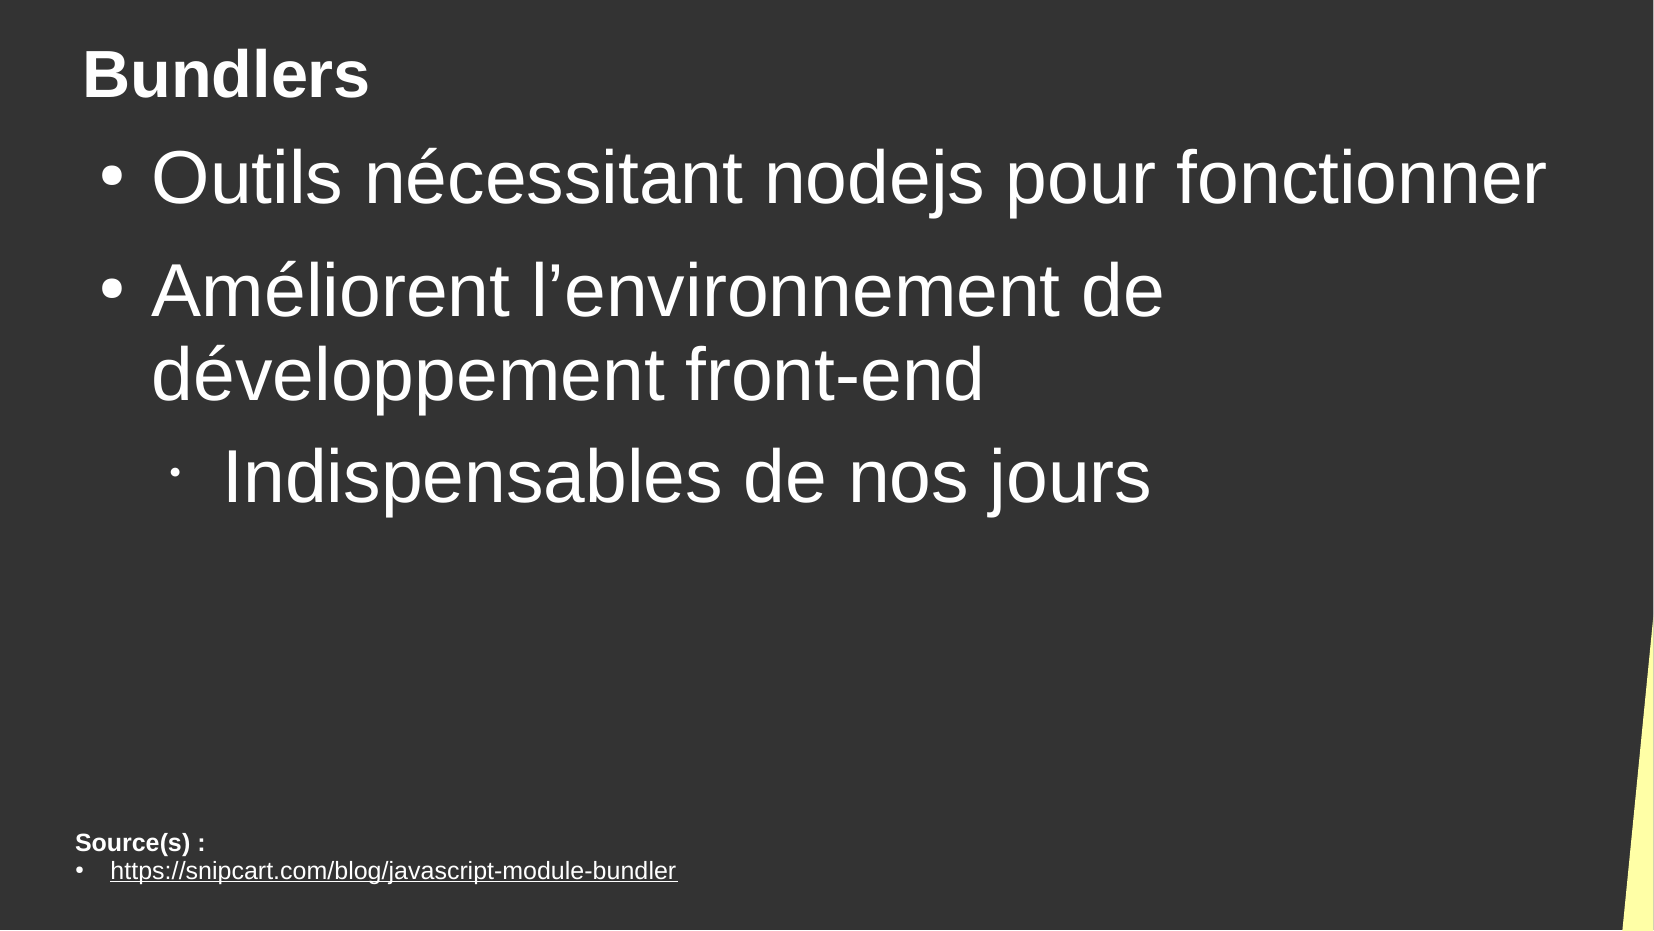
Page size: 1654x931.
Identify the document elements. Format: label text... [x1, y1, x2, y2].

title Bundlers [82, 37, 1571, 112]
text_box Source(s) : https://snipcart.com/blog/javascript-module-bundler [60, 821, 1546, 931]
text_box [1622, 609, 1654, 931]
list Outils nécessitant nodejs pour fonctionner Améliorent l’environnement de développement front-end Indispensables de nos jours [80, 135, 1619, 827]
